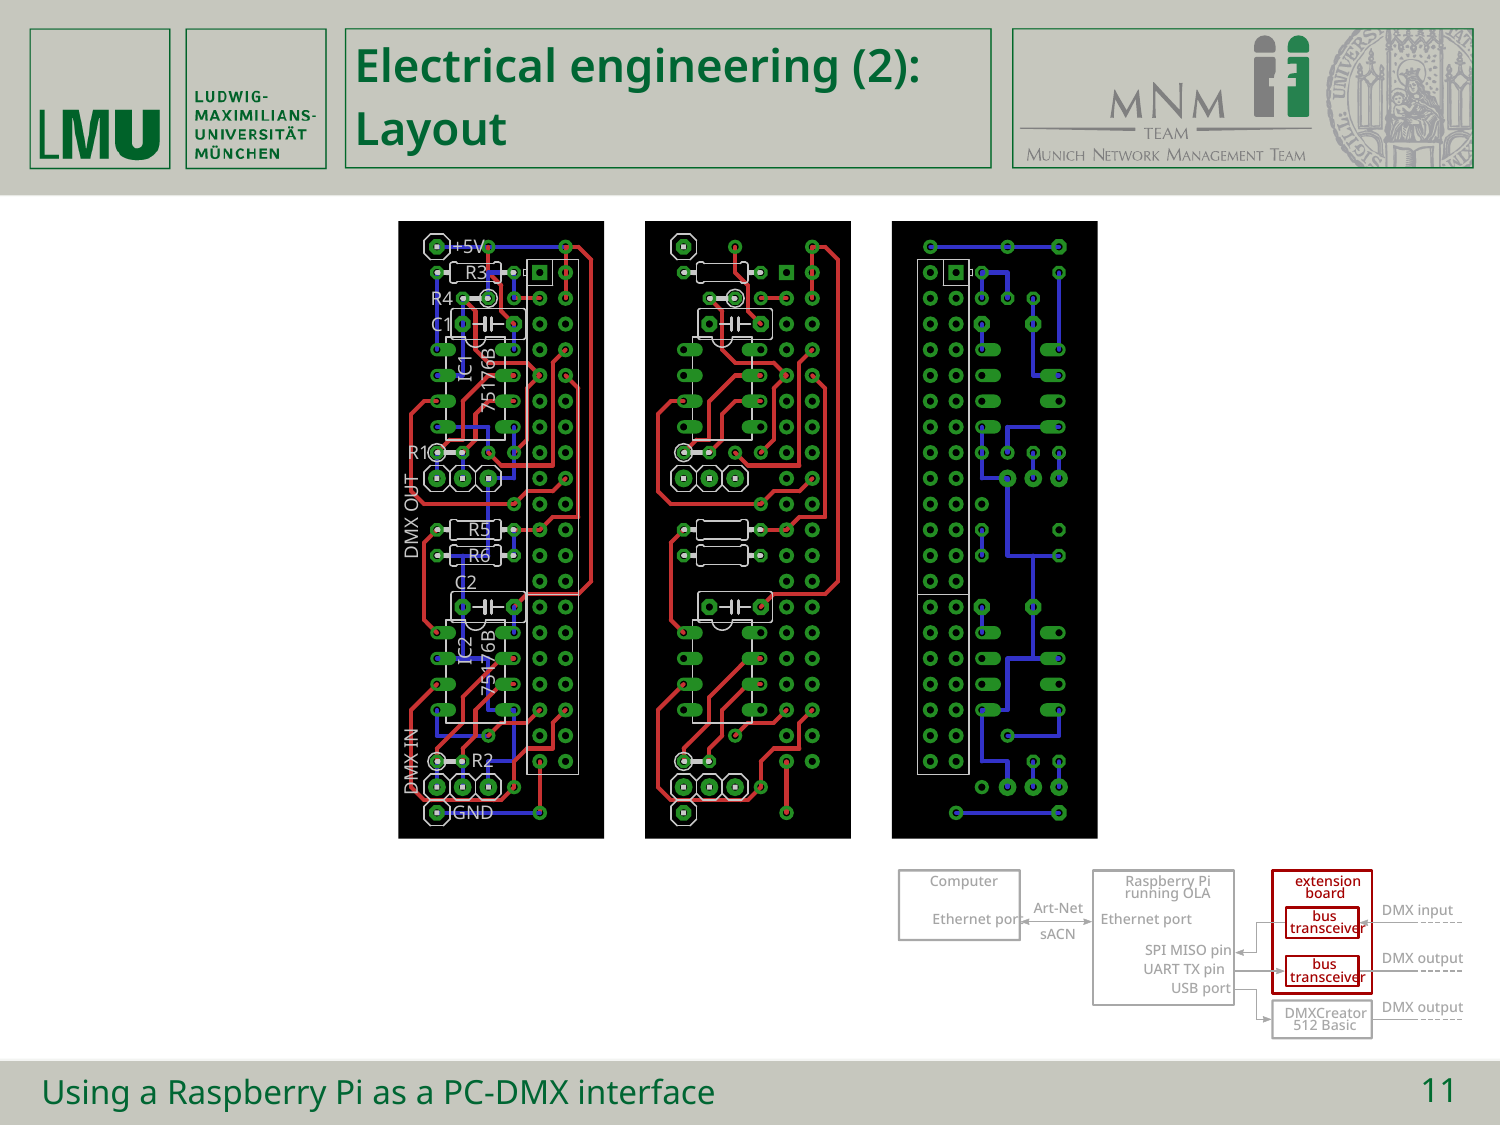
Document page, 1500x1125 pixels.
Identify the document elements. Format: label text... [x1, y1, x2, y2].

picture [0, 1059, 1500, 1125]
title Electrical engineering (2): Layout [342, 29, 993, 171]
picture [0, 0, 1500, 196]
picture [398, 221, 1098, 839]
picture [897, 869, 1465, 1040]
